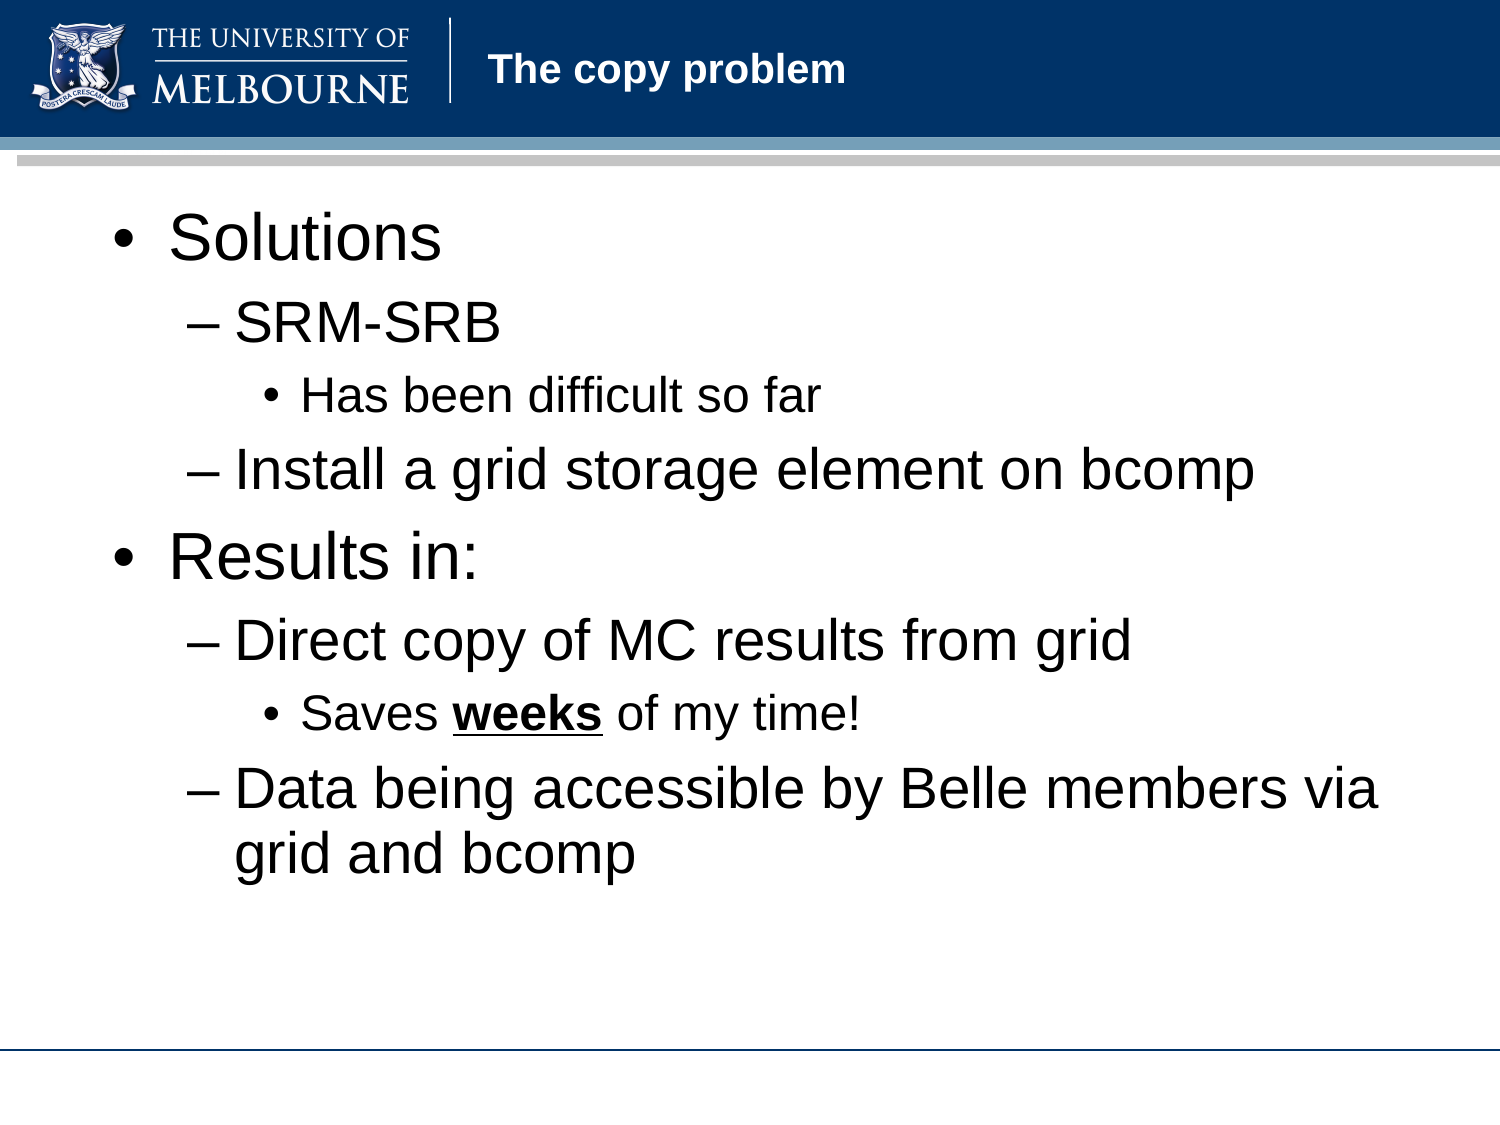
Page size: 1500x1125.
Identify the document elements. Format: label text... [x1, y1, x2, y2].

picture [87, 150, 229, 155]
picture [24, 17, 413, 119]
list Solutions SRM-SRB Has been difficult so far Install a grid storage element on bcomp Results in: Direct copy of MC results from grid Saves weeks of my time! Data being accessible by Belle members via grid and bcomp [112, 200, 1477, 966]
title The copy problem [487, 19, 1438, 118]
